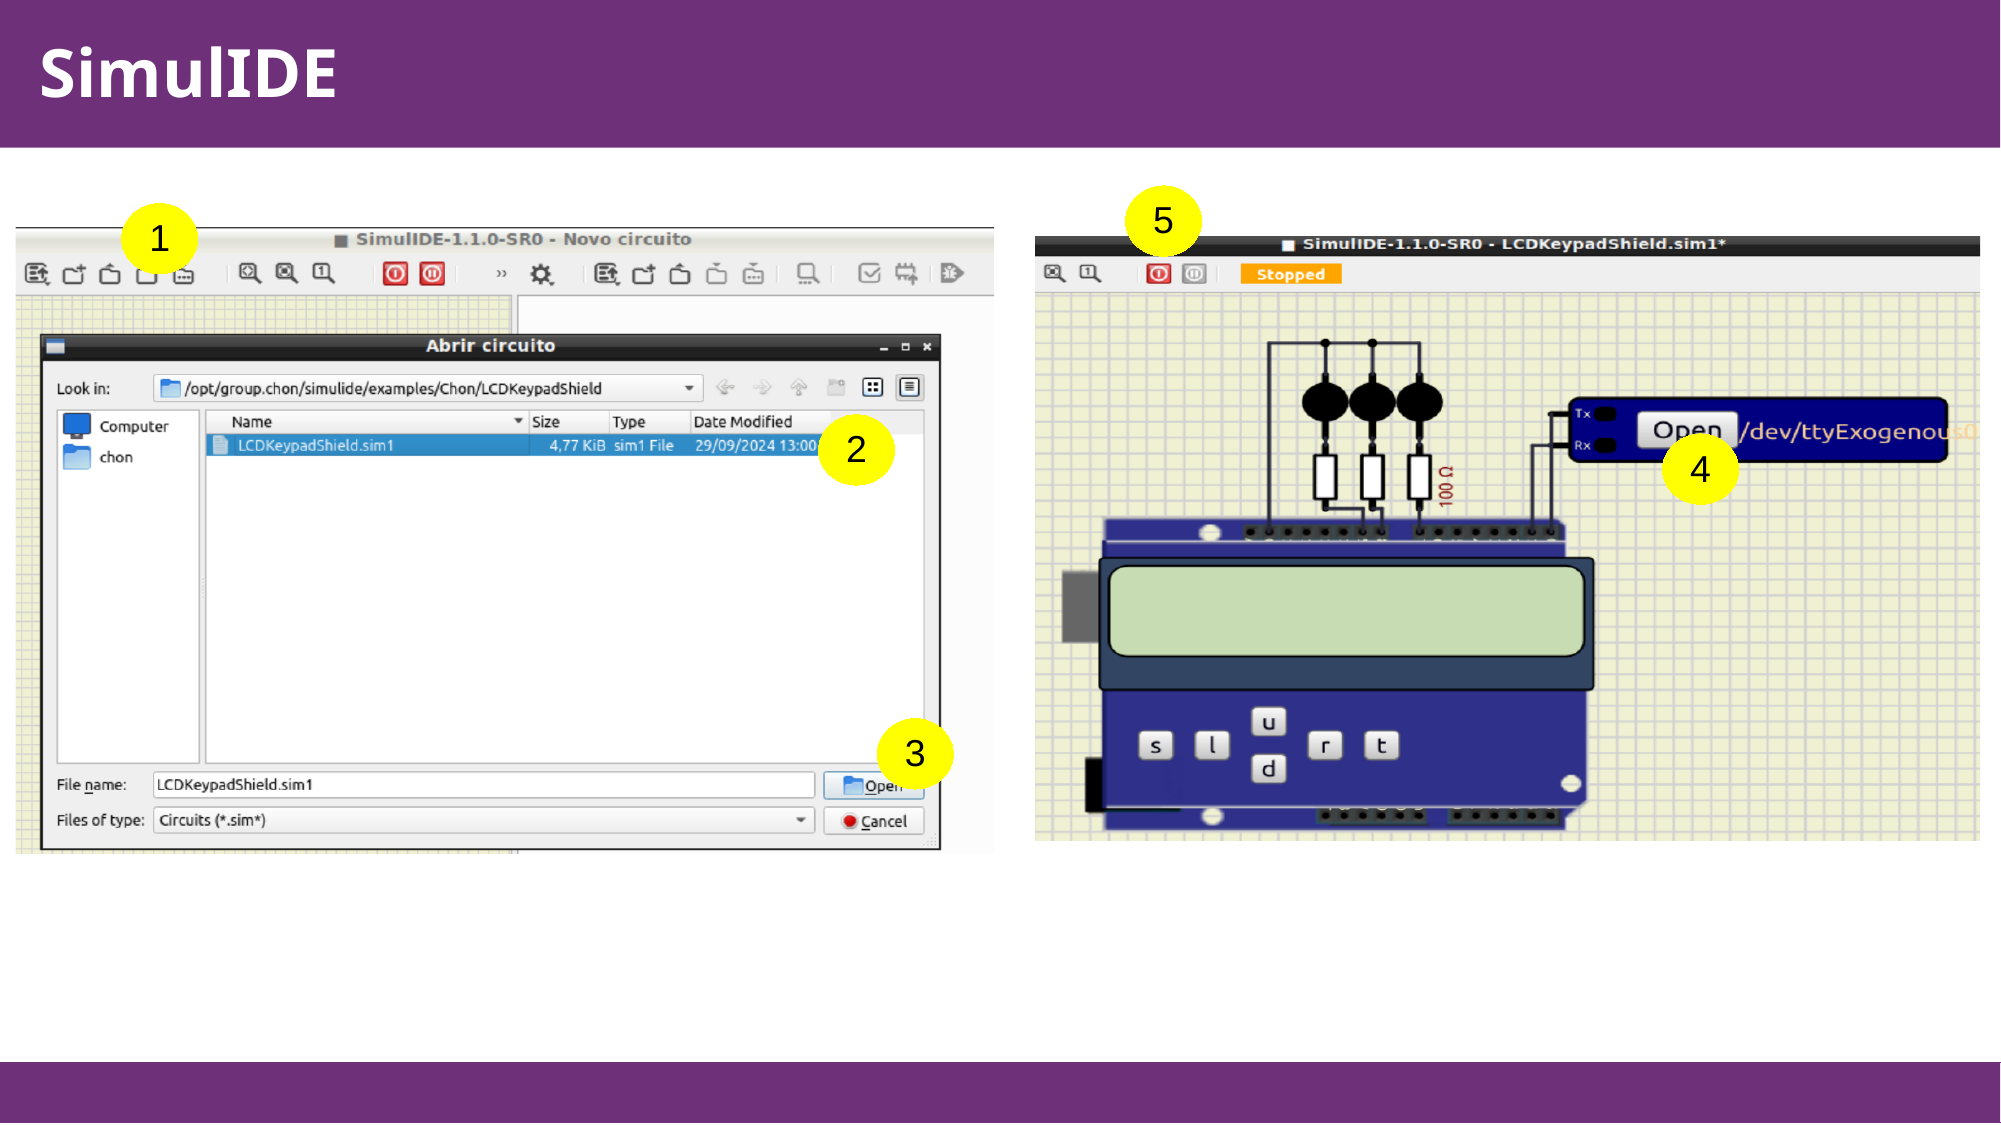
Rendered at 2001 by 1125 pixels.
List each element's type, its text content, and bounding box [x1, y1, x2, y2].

text_box 5 [1125, 185, 1202, 257]
picture [15, 227, 995, 854]
text_box SimulIDE [25, 23, 1998, 116]
text_box 1 [121, 203, 198, 274]
text_box 4 [1662, 433, 1739, 505]
text_box 3 [877, 718, 954, 790]
picture [1035, 236, 1981, 841]
text_box 2 [818, 414, 895, 486]
